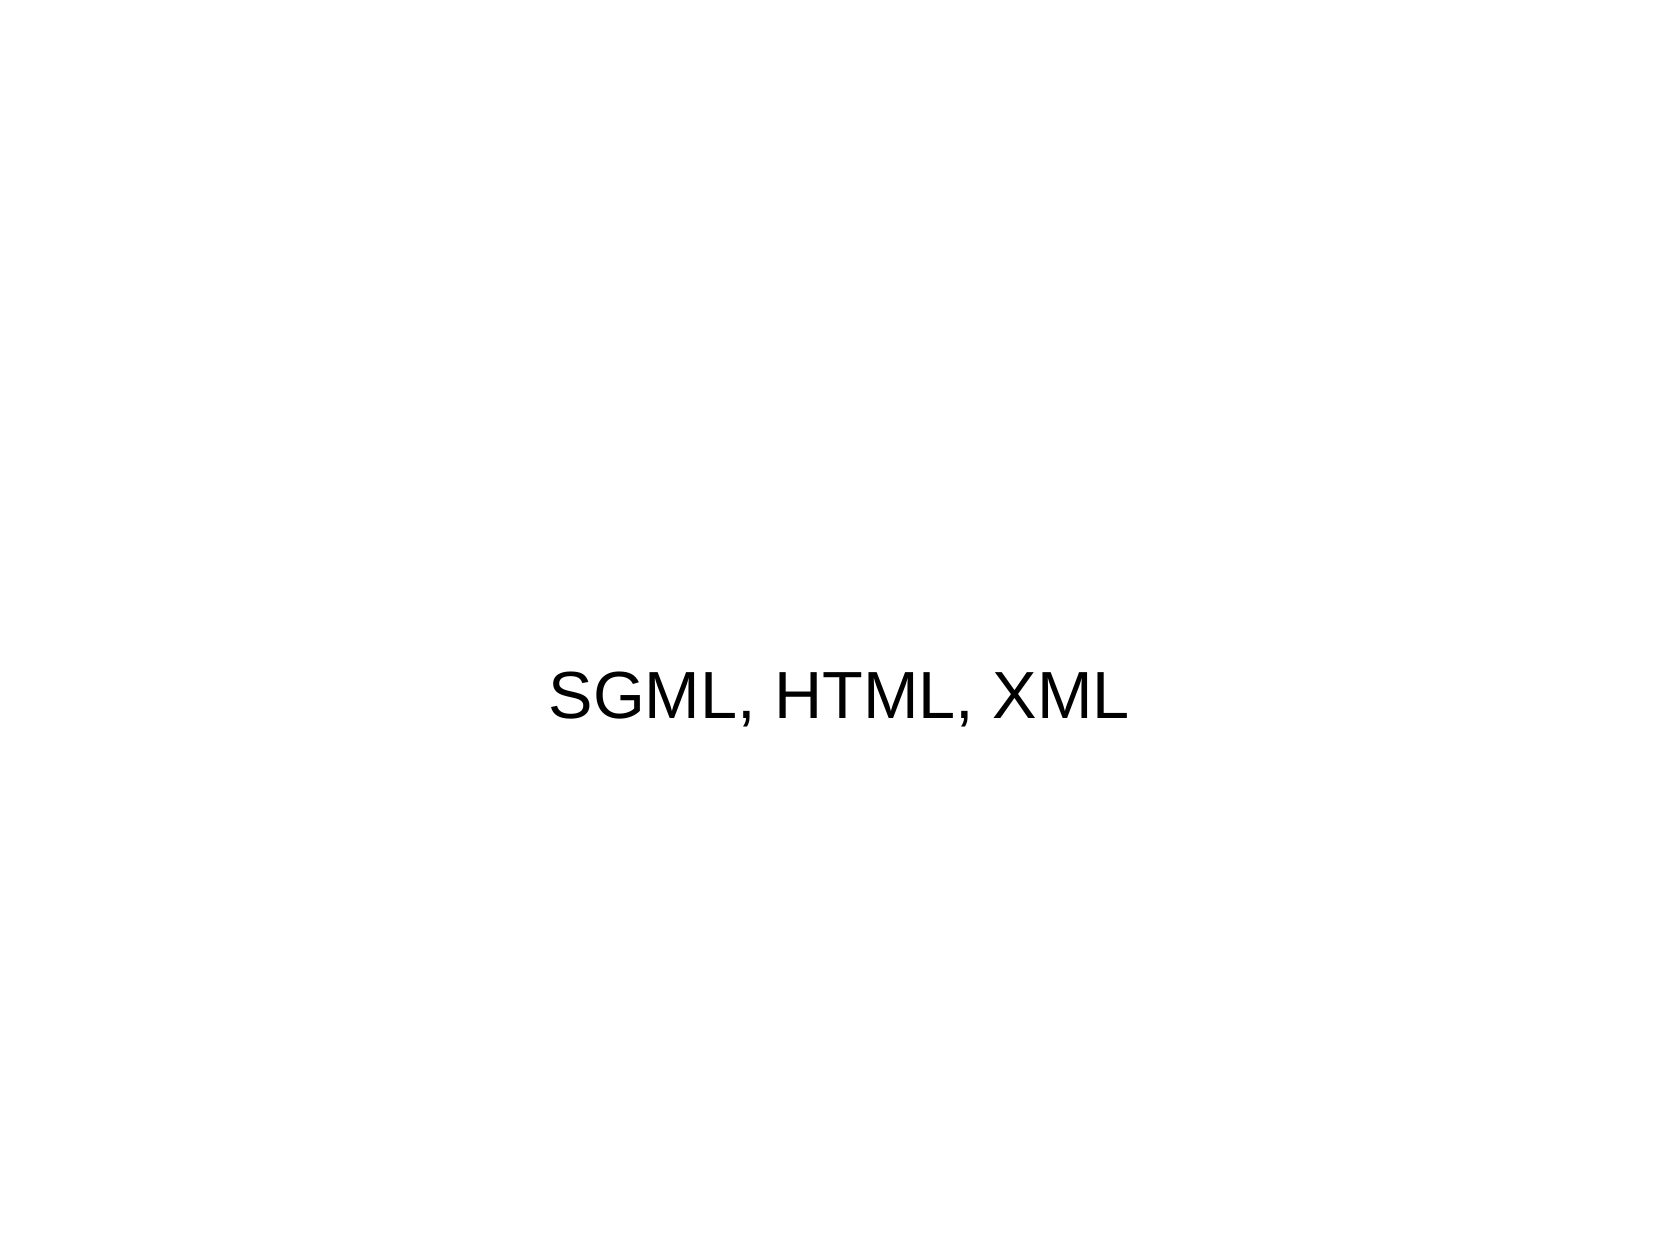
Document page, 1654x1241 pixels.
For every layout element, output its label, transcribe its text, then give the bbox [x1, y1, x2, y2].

subtitle SGML, HTML, XML [25, 233, 1654, 1158]
